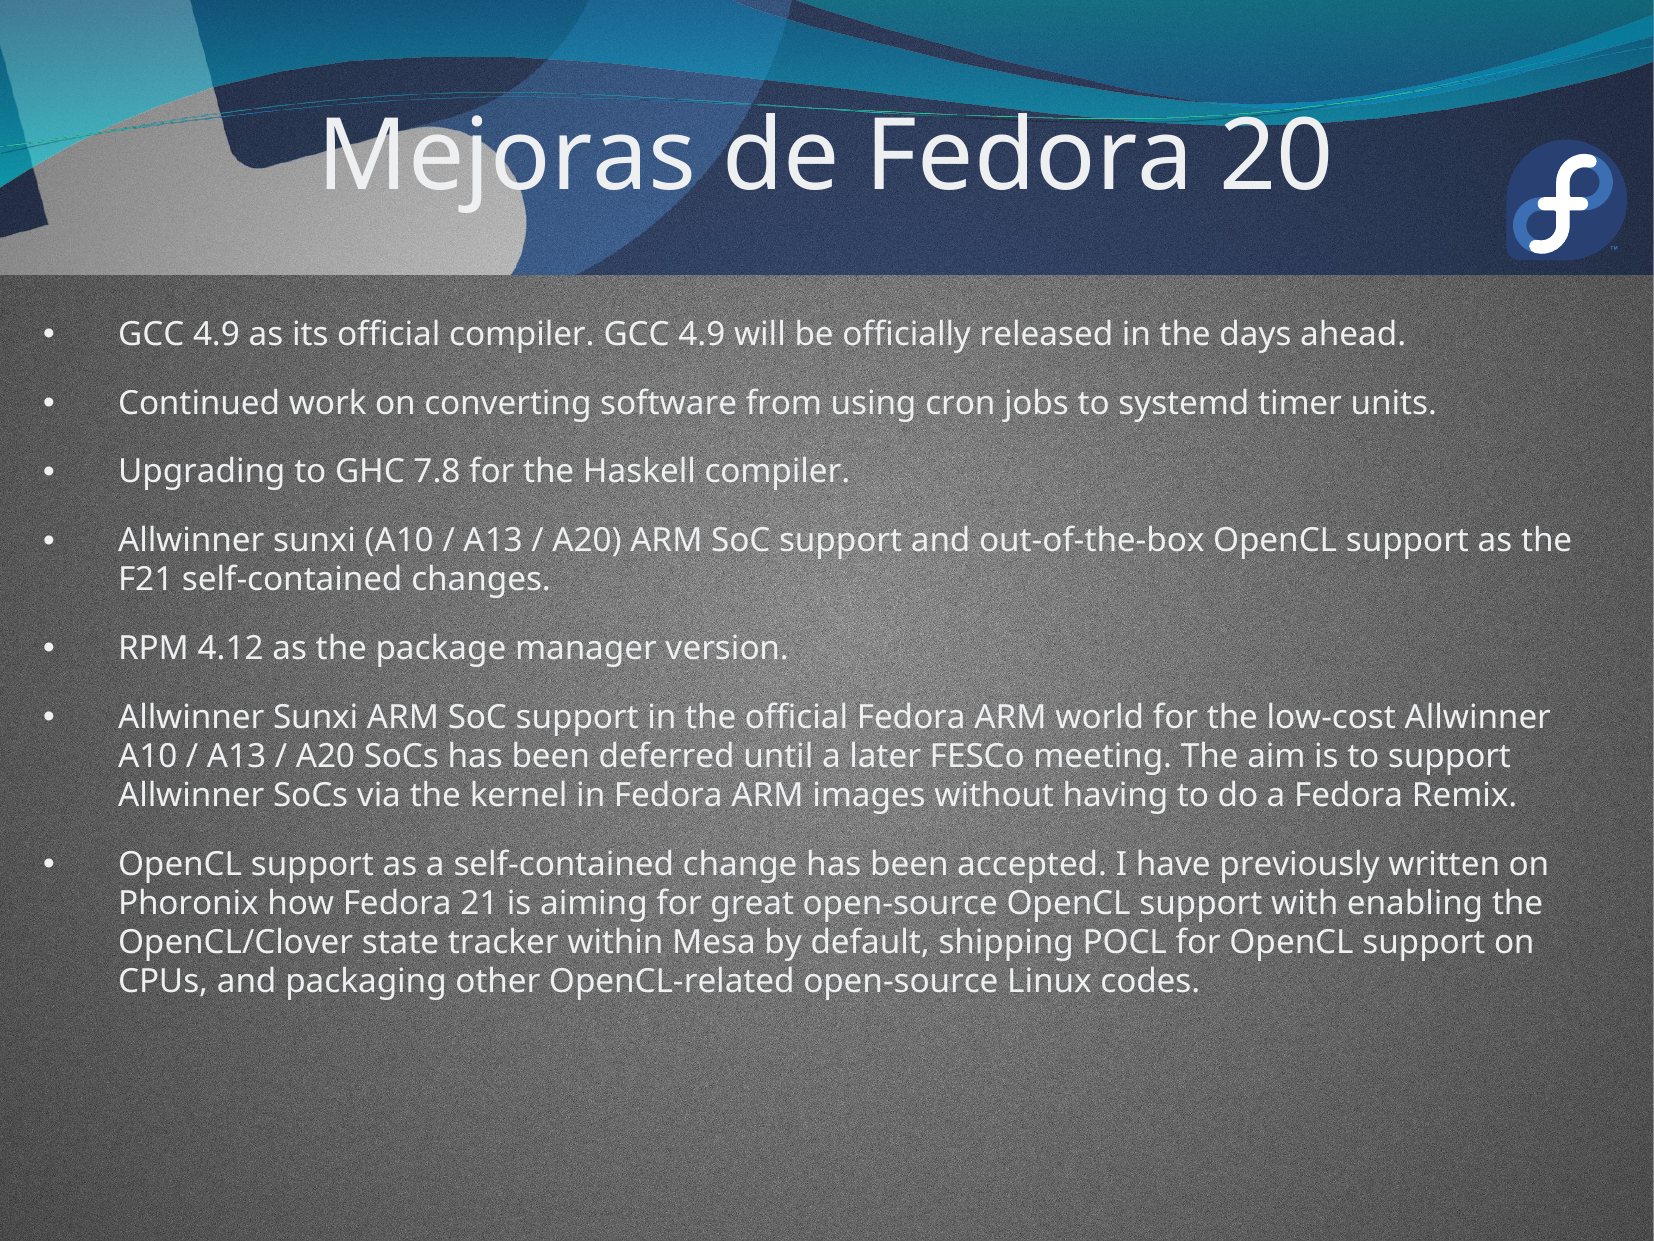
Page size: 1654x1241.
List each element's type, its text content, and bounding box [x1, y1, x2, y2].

picture [0, 0, 1654, 1241]
text_box GCC 4.9 as its official compiler. GCC 4.9 will be officially released in the days ahead. Continued work on converting software from using cron jobs to systemd timer units. Upgrading to GHC 7.8 for the Haskell compiler. Allwinner sunxi (A10 / A13 / A20) ARM SoC support and out-of-the-box OpenCL support as the F21 self-contained changes. RPM 4.12 as the package manager version. Allwinner Sunxi ARM SoC support in the official Fedora ARM world for the low-cost Allwinner A10 / A13 / A20 SoCs has been deferred until a later FESCo meeting. The aim is to support Allwinner SoCs via the kernel in Fedora ARM images without having to do a Fedora Remix. OpenCL support as a self-contained change has been accepted. I have previously written on Phoronix how Fedora 21 is aiming for great open-source OpenCL support with enabling the OpenCL/Clover state tracker within Mesa by default, shipping POCL for OpenCL support on CPUs, and packaging other OpenCL-related open-source Linux codes. [23, 312, 1583, 1152]
text_box Mejoras de Fedora 20 [82, 49, 1571, 257]
